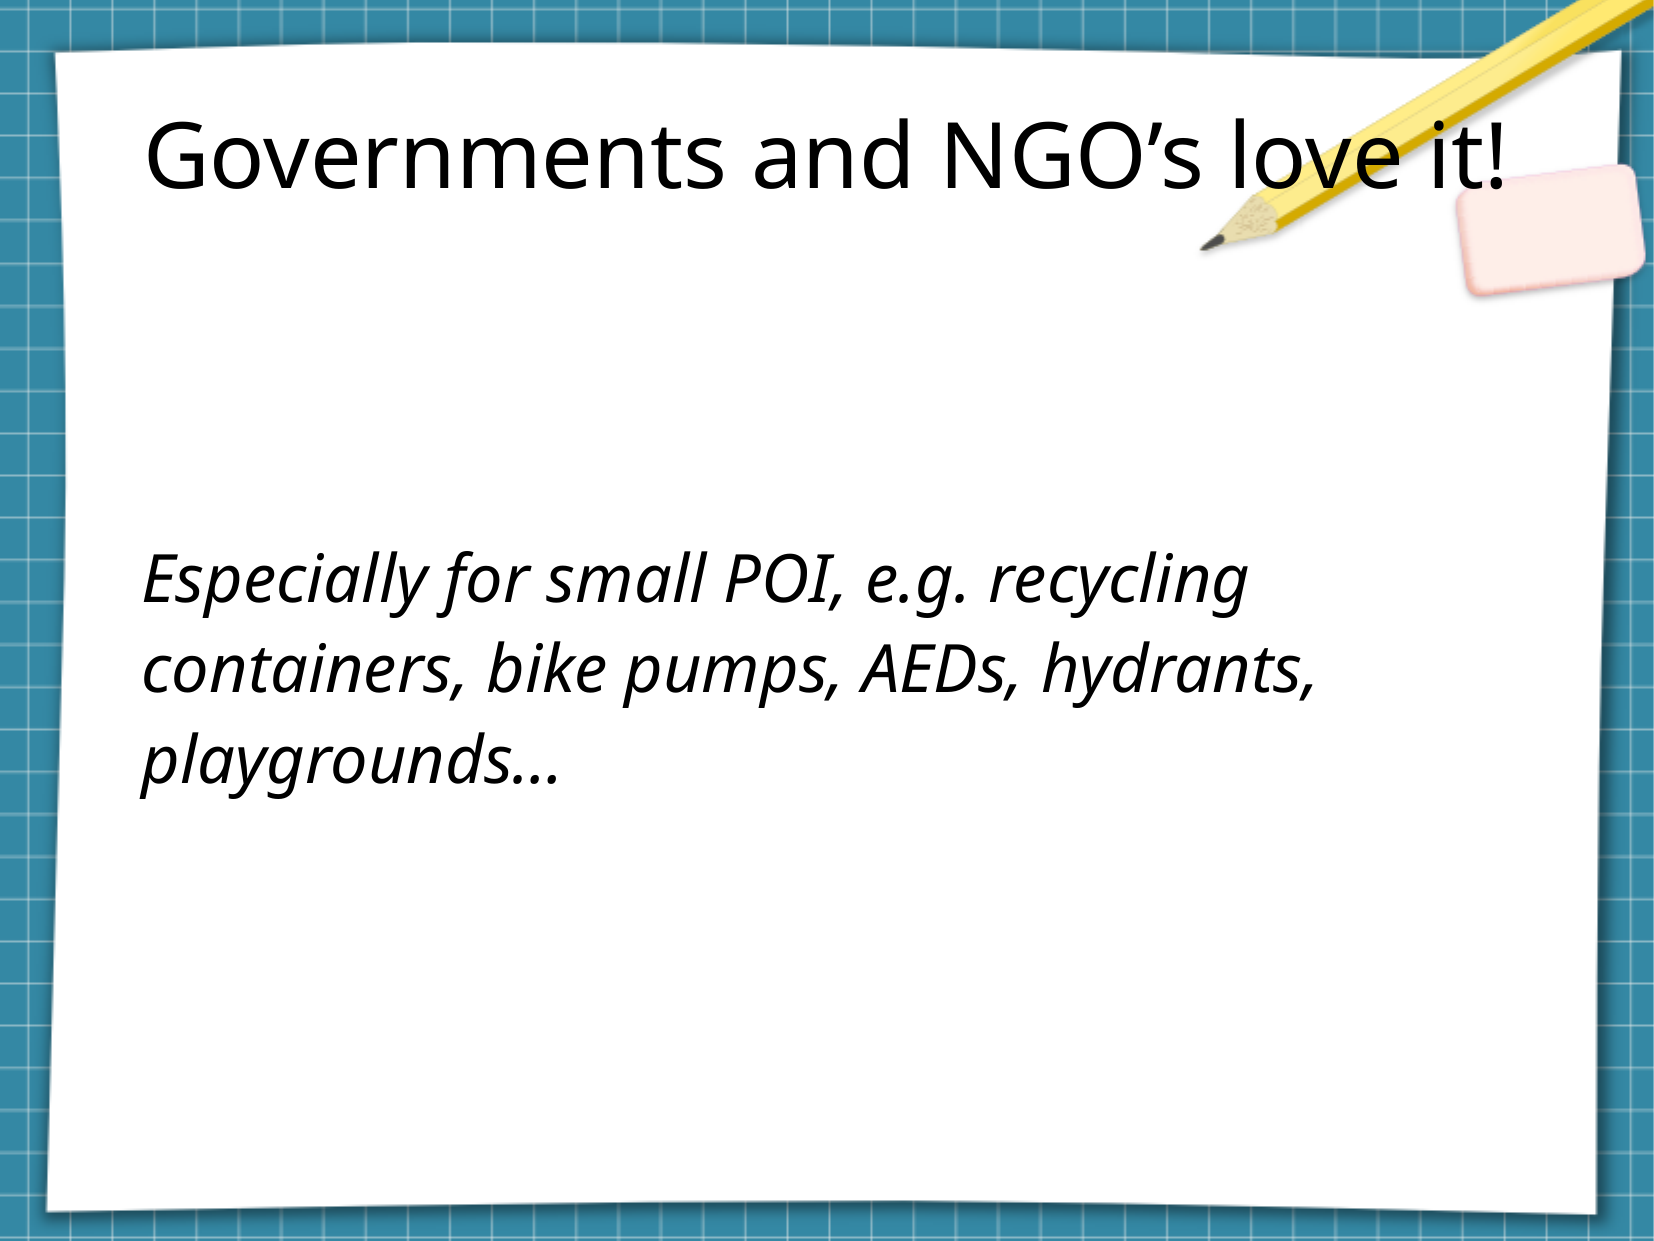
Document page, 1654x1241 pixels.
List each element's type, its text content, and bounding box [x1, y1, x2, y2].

list Especially for small POI, e.g. recycling containers, bike pumps, AEDs, hydrants, playgrounds… [82, 290, 1571, 1010]
picture [0, 0, 1654, 1241]
title Governments and NGO’s love it! [82, 49, 1571, 257]
